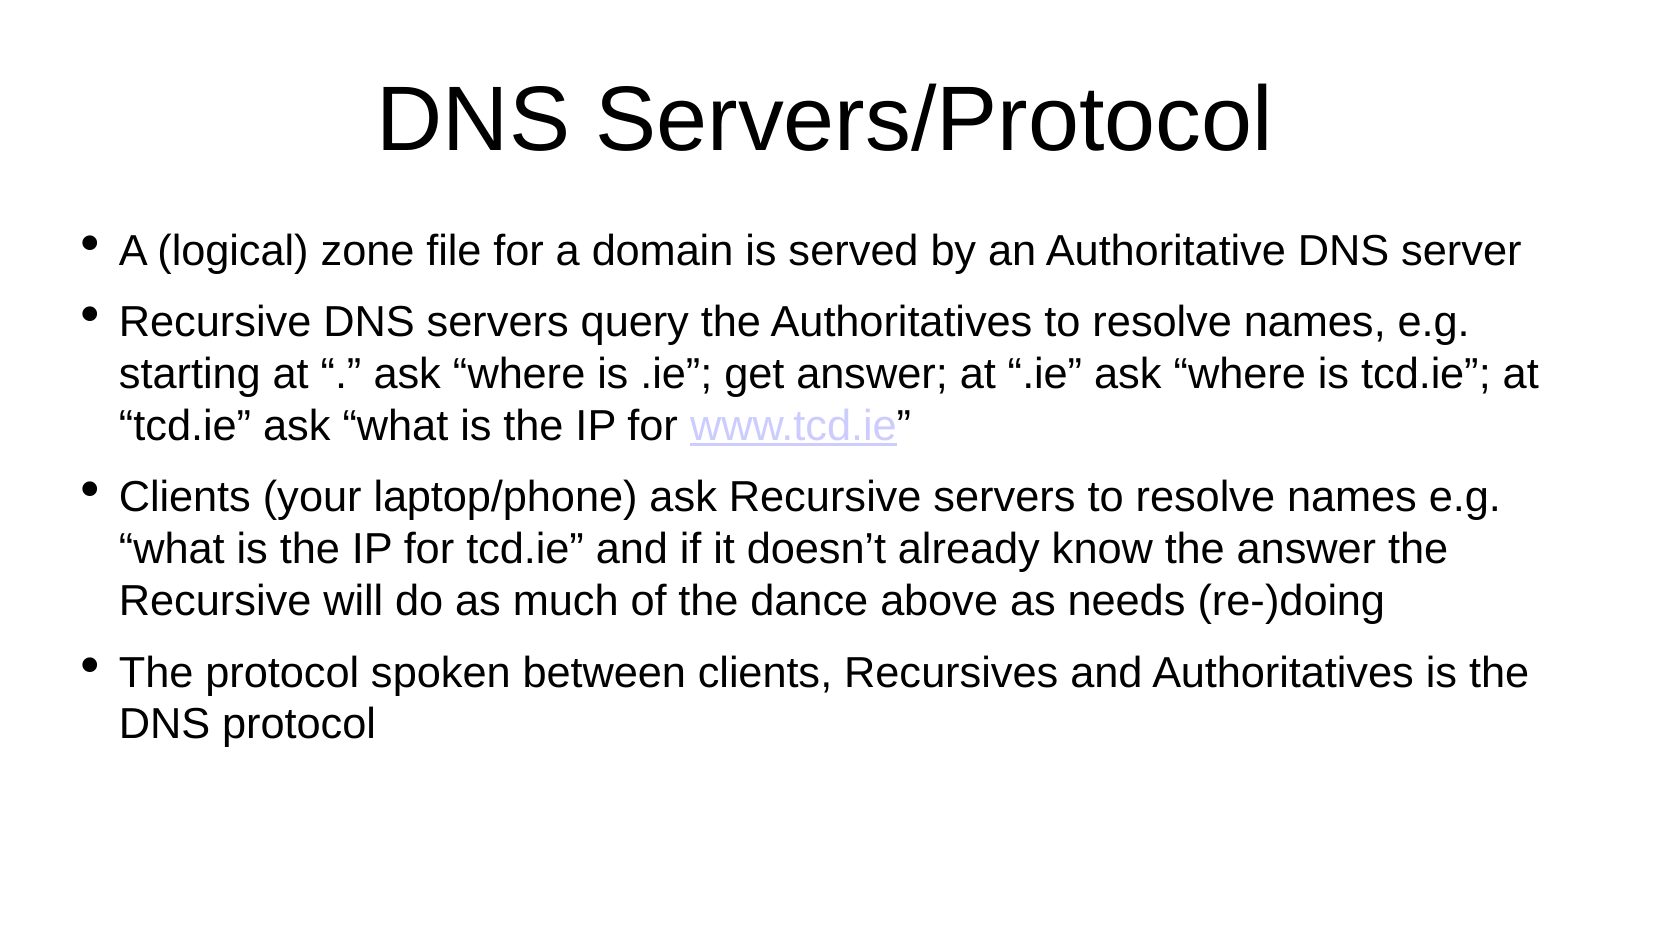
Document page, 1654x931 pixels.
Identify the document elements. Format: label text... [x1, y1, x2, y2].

title DNS Servers/Protocol [82, 37, 1569, 191]
list A (logical) zone file for a domain is served by an Authoritative DNS server Recursive DNS servers query the Authoritatives to resolve names, e.g. starting at “.” ask “where is .ie”; get answer; at “.ie” ask “where is tcd.ie”; at “tcd.ie” ask “what is the IP for www.tcd.ie” Clients (your laptop/phone) ask Recursive servers to resolve names e.g. “what is the IP for tcd.ie” and if it doesn’t already know the answer the Recursive will do as much of the dance above as needs (re-)doing The protocol spoken between clients, Recursives and Authoritatives is the DNS protocol [82, 217, 1569, 756]
